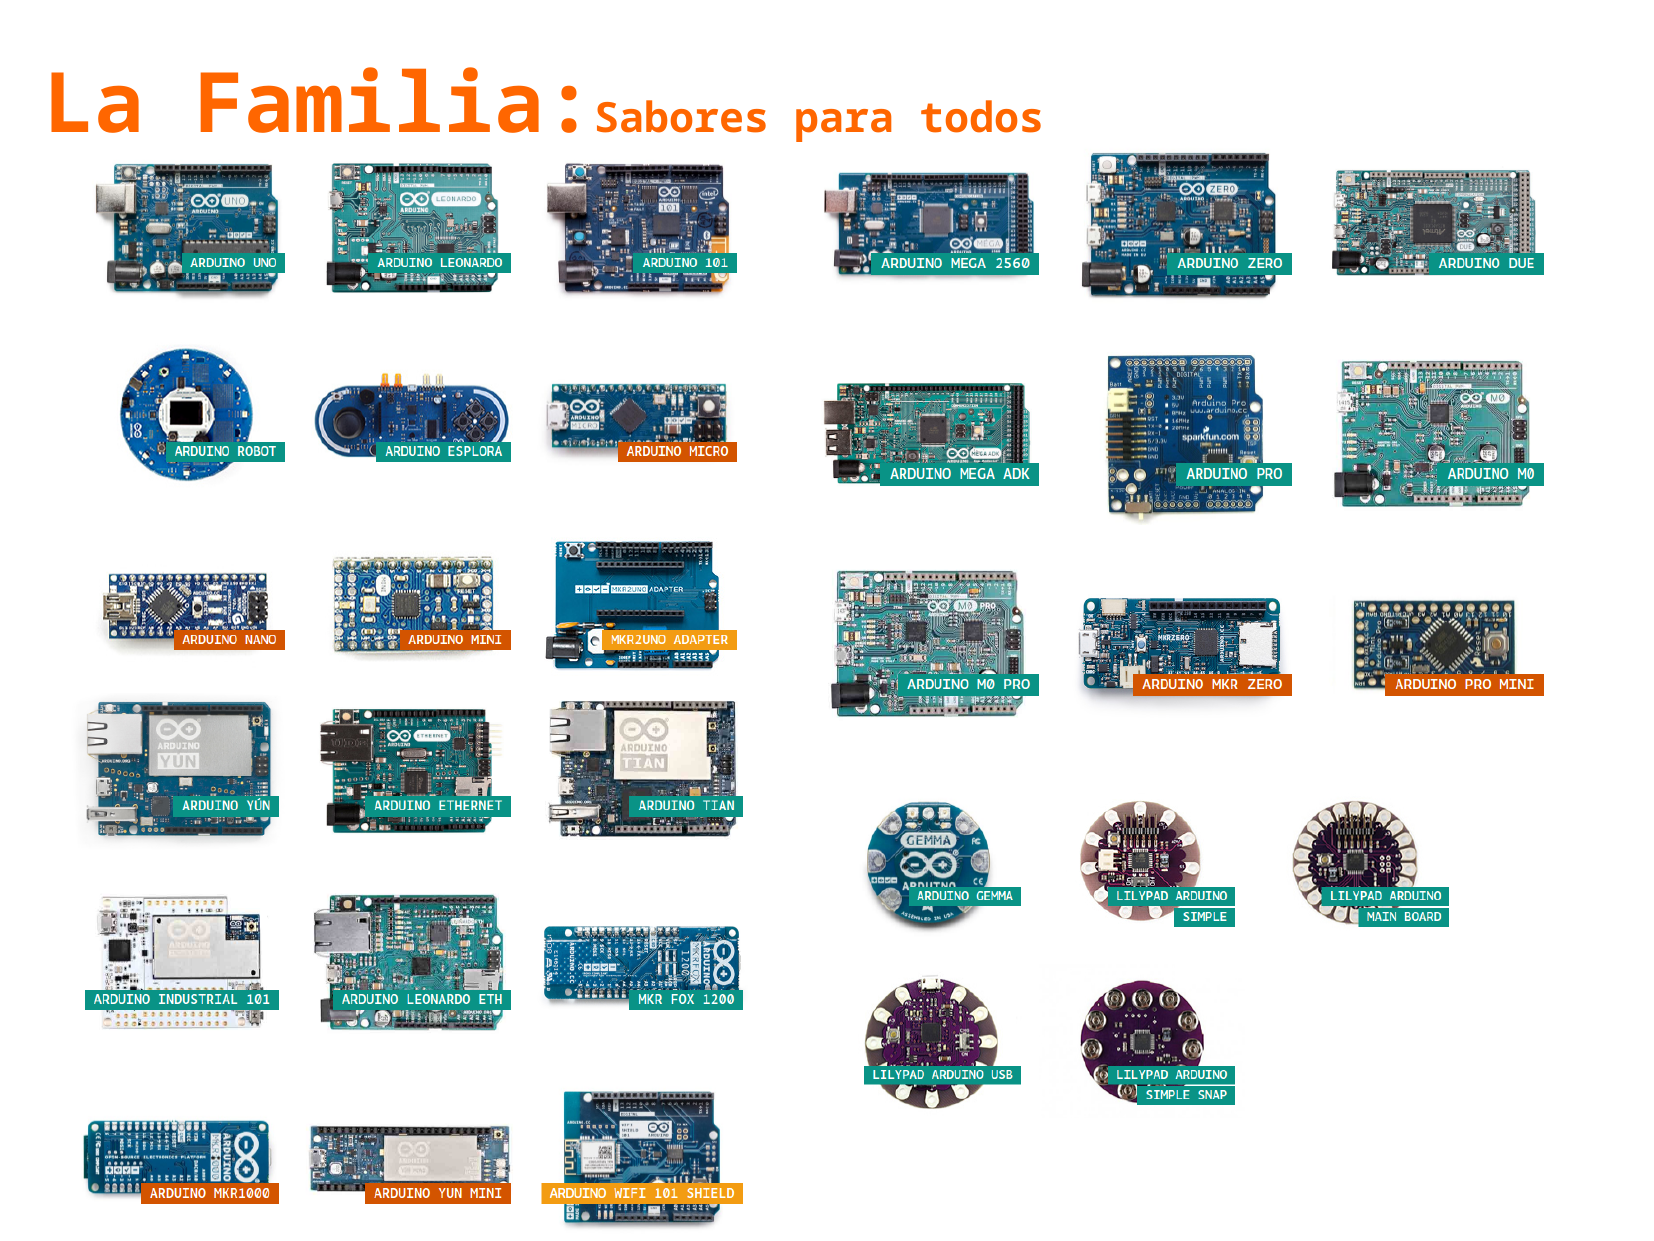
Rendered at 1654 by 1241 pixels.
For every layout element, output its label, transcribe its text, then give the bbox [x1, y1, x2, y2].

picture [821, 784, 1465, 1123]
picture [70, 693, 756, 1241]
picture [803, 136, 1563, 751]
picture [70, 147, 758, 688]
text_box La Familia:Sabores para todos [29, 35, 1642, 199]
